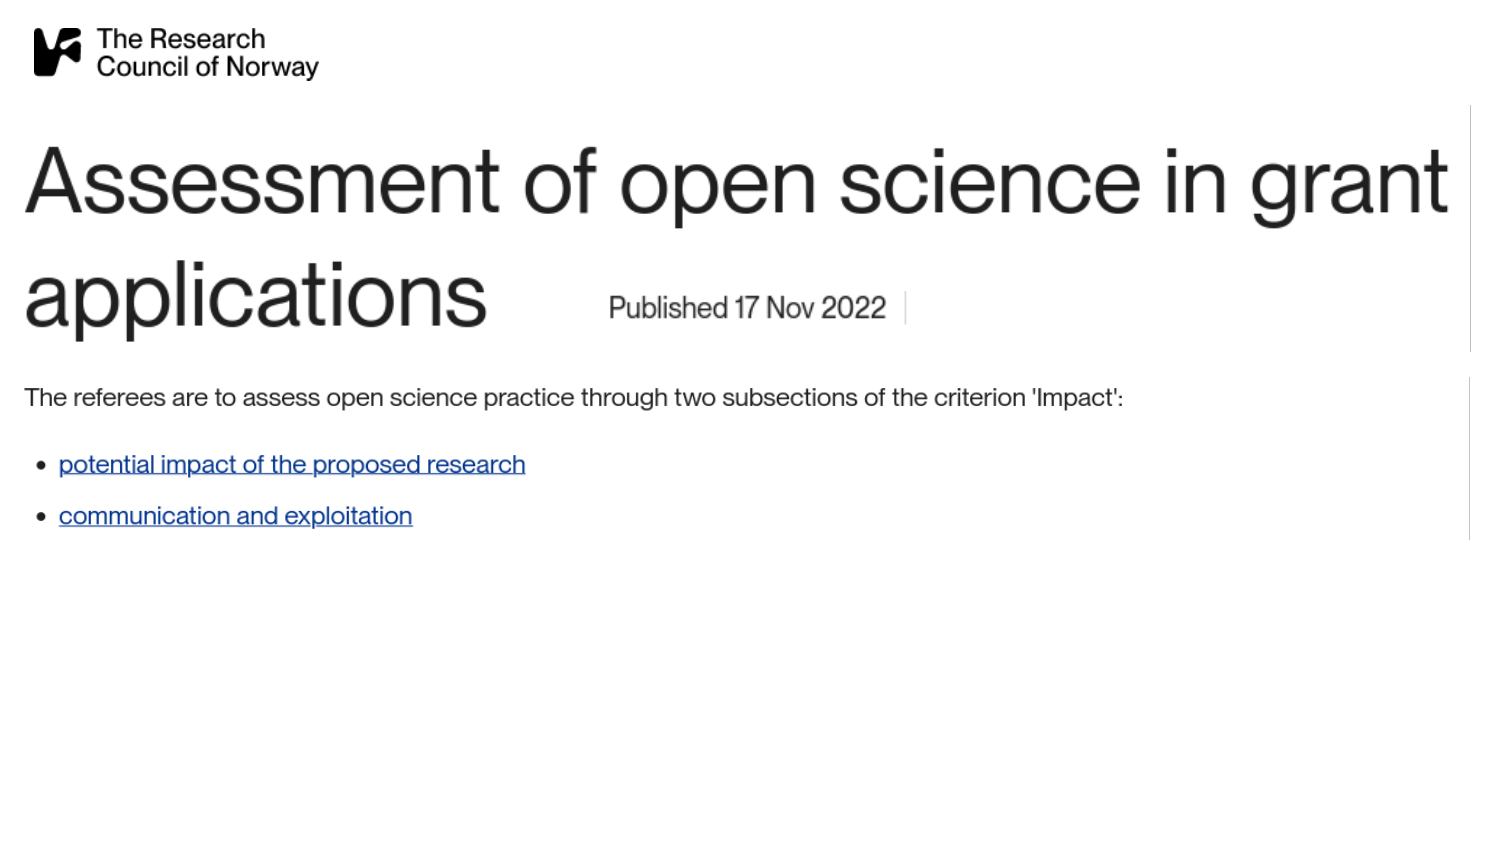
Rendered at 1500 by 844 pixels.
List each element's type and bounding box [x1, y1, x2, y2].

picture [24, 105, 1475, 353]
picture [24, 377, 1475, 541]
picture [34, 28, 319, 81]
